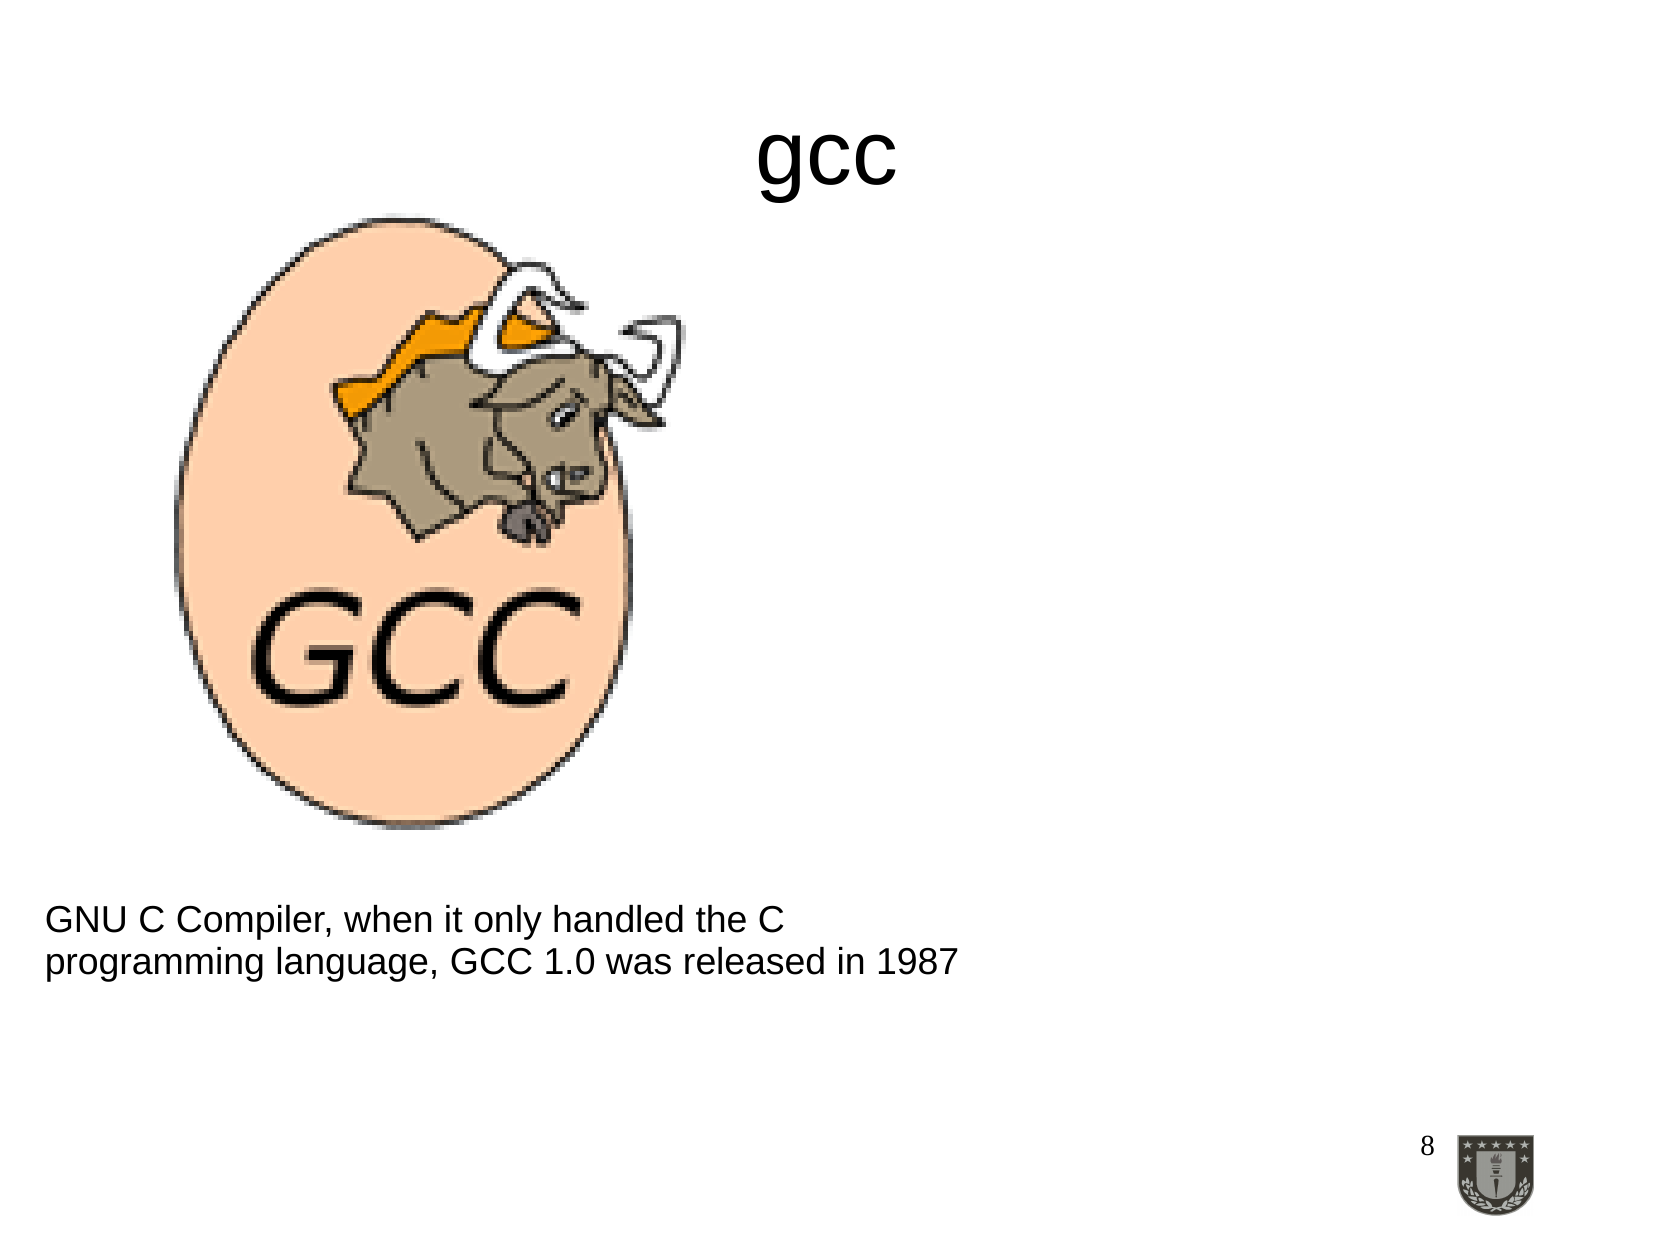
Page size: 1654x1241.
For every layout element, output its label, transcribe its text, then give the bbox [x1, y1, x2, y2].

picture [165, 209, 691, 841]
title gcc [82, 49, 1571, 257]
picture [1457, 1135, 1534, 1216]
text_box GNU C Compiler, when it only handled the C programming language, GCC 1.0 was released in 1987 [30, 891, 1009, 991]
